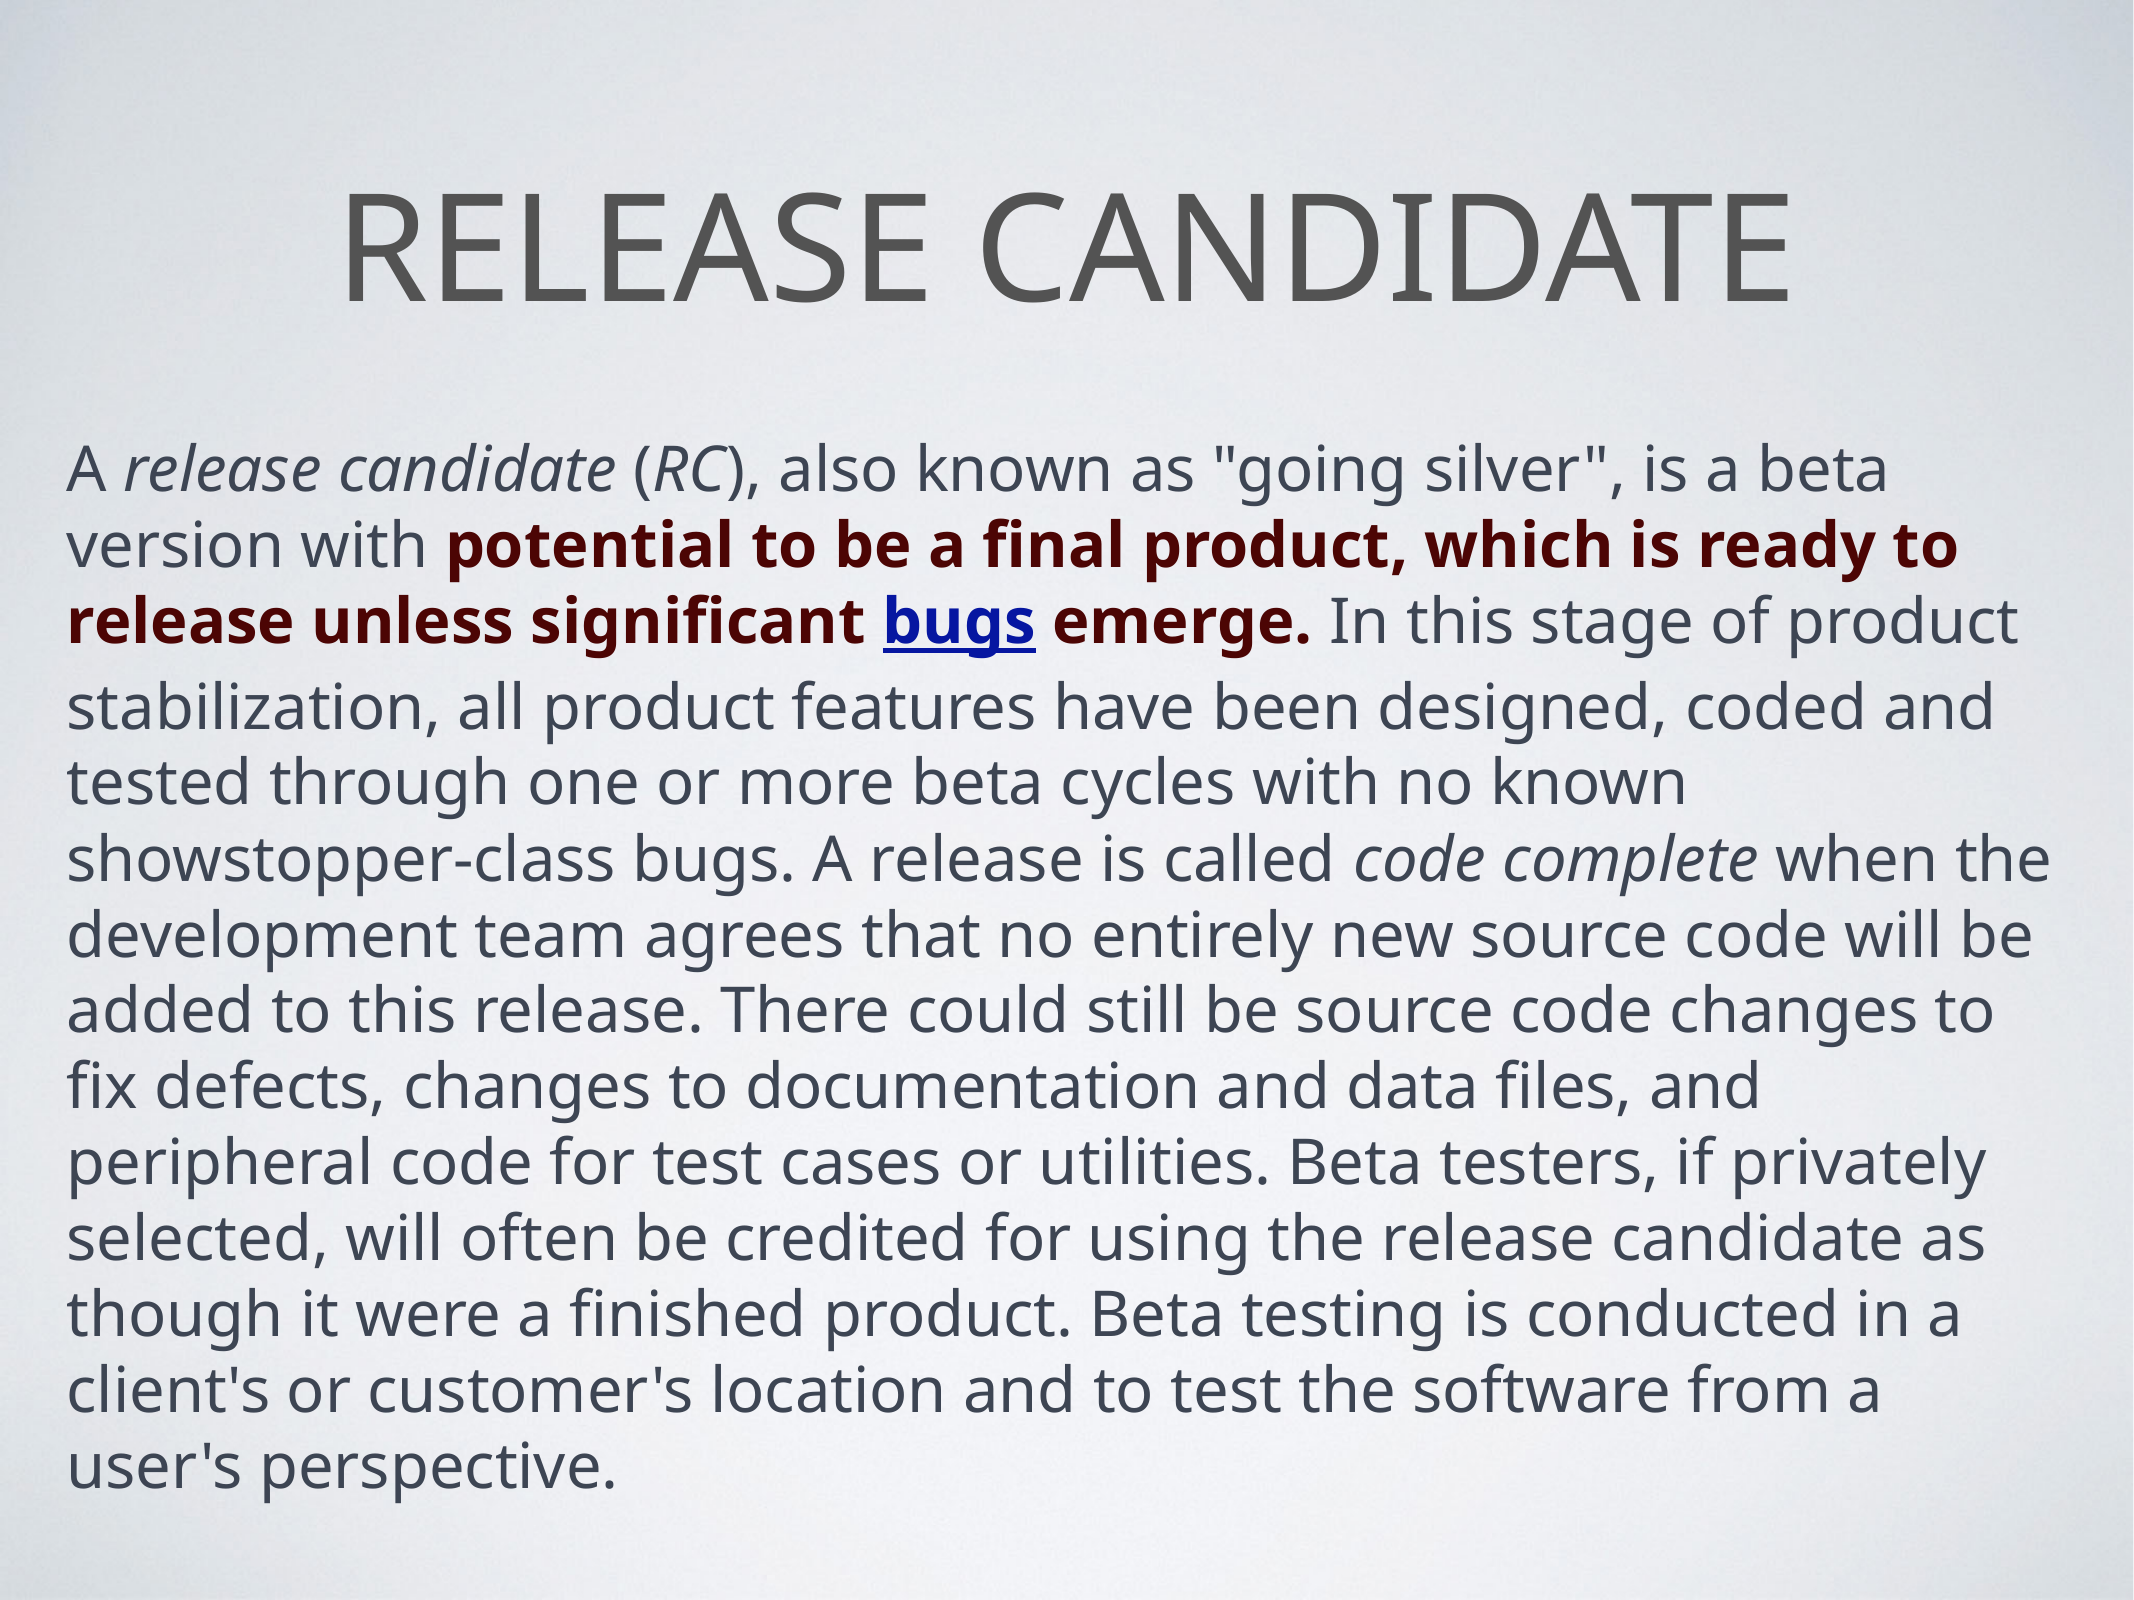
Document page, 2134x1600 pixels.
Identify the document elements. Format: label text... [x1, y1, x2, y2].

title Release candidate [58, 41, 2075, 442]
picture [0, 0, 2134, 1600]
list A release candidate (RC), also known as "going silver", is a beta version with potential to be a final product, which is ready to release unless significant bugs emerge. In this stage of product stabilization, all product features have been designed, coded and tested through one or more beta cycles with no known showstopper-class bugs. A release is called code complete when the development team agrees that no entirely new source code will be added to this release. There could still be source code changes to fix defects, changes to documentation and data files, and peripheral code for test cases or utilities. Beta testers, if privately selected, will often be credited for using the release candidate as though it were a finished product. Beta testing is conducted in a client's or customer's location and to test the software from a user's perspective. [58, 447, 2075, 1482]
